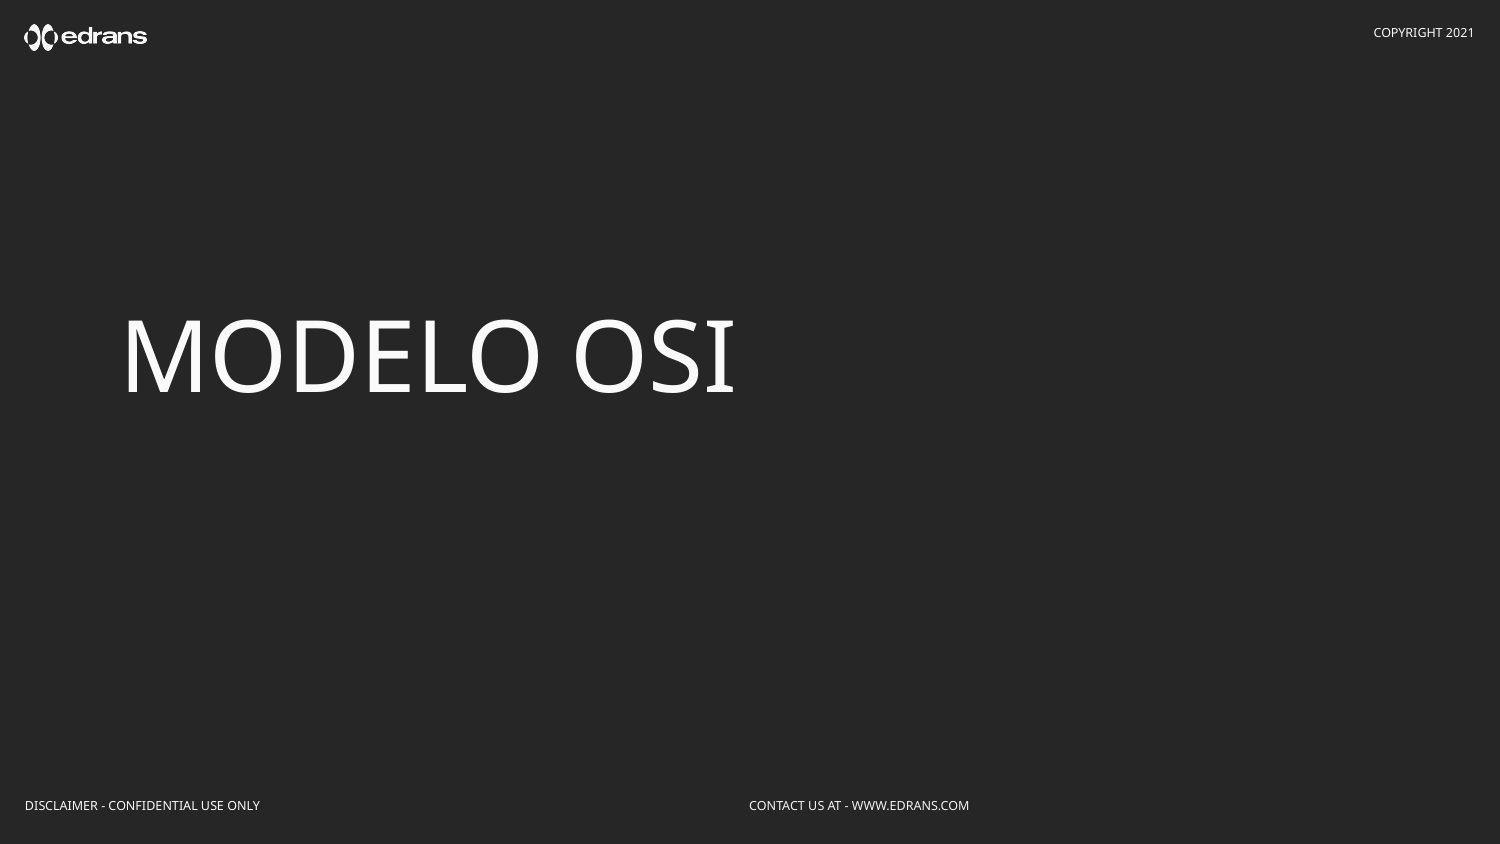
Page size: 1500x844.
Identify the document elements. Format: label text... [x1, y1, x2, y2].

picture [24, 24, 147, 51]
title MODELO OSI [119, 206, 1377, 619]
